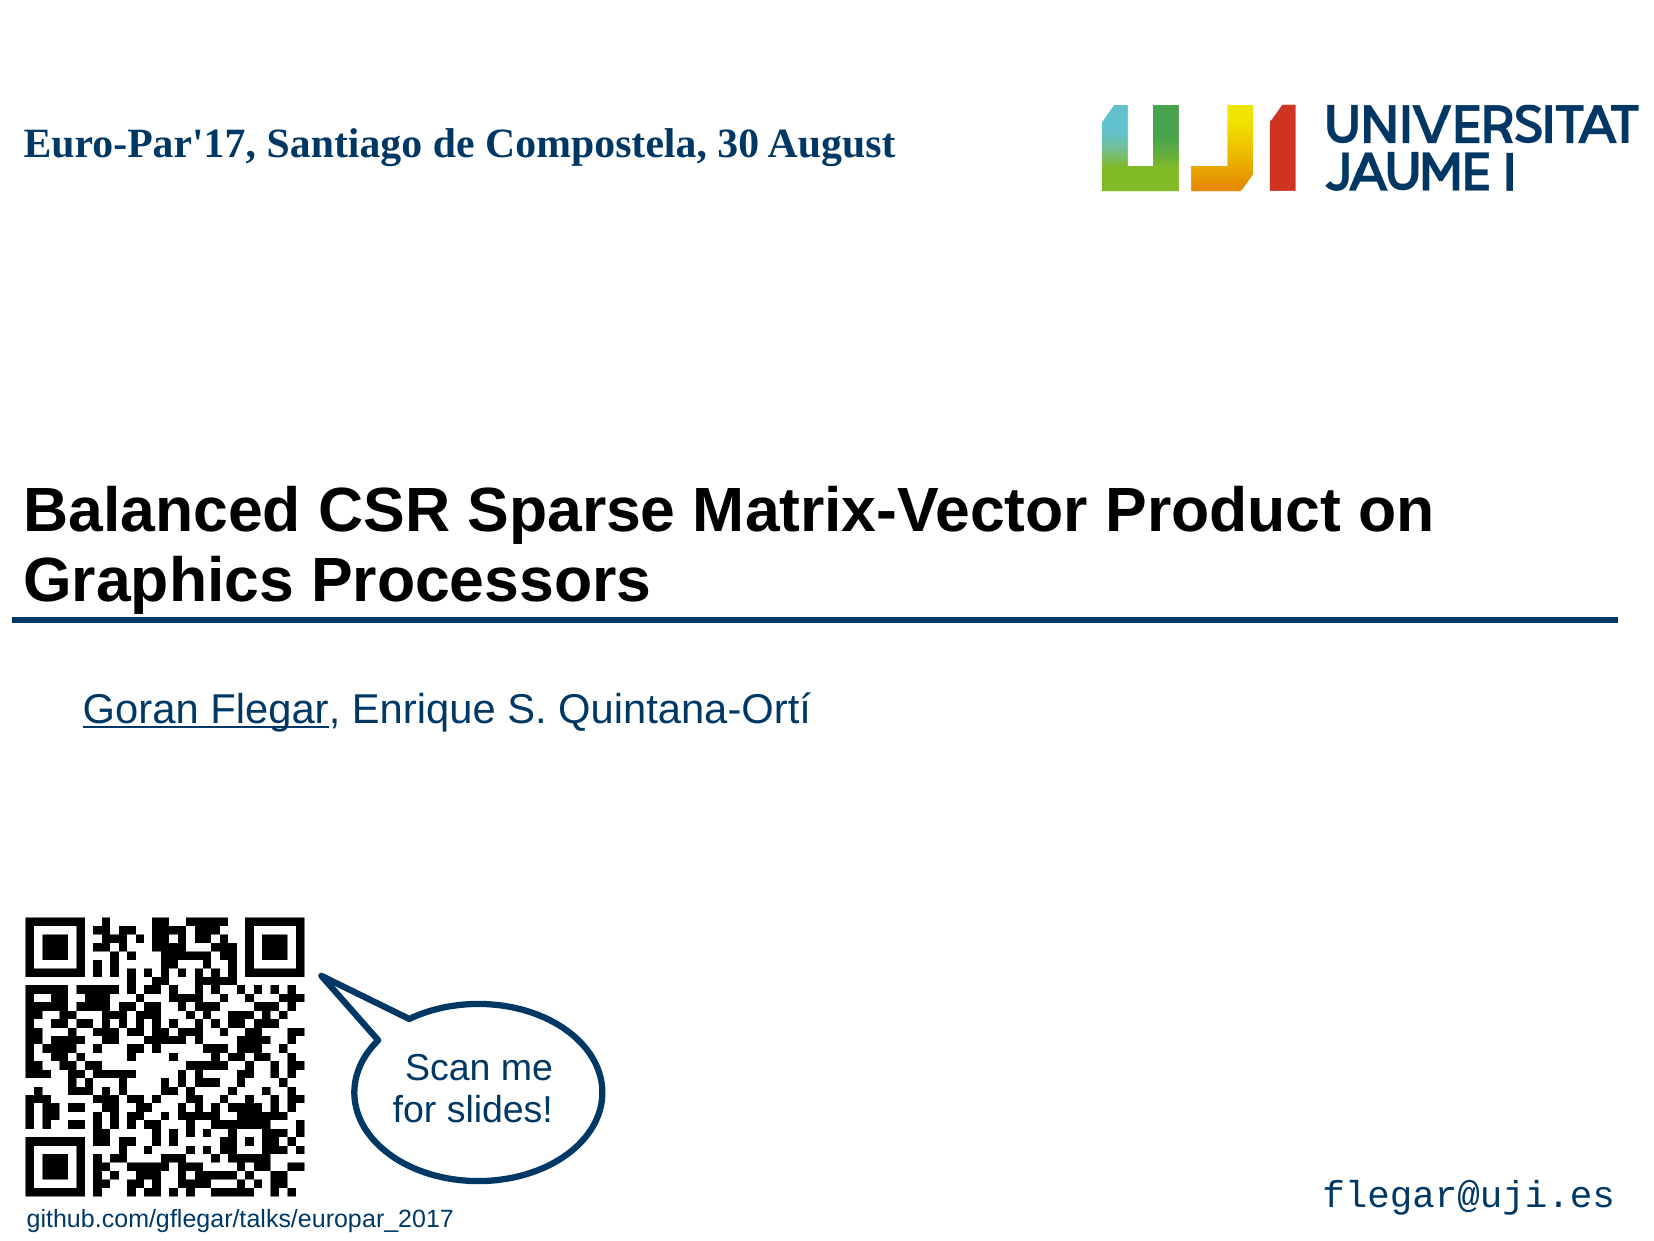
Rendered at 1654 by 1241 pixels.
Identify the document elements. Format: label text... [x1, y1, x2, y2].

picture [17, 909, 313, 1205]
text_box Scan me for slides! [377, 1039, 579, 1138]
list Goran Flegar, Enrique S. Quintana-Ortí [82, 685, 1619, 1205]
title Balanced CSR Sparse Matrix-Vector Product on Graphics Processors [23, 94, 1619, 615]
picture [1619, 94, 1648, 198]
text_box github.com/gflegar/talks/europar_2017 [11, 1197, 607, 1241]
